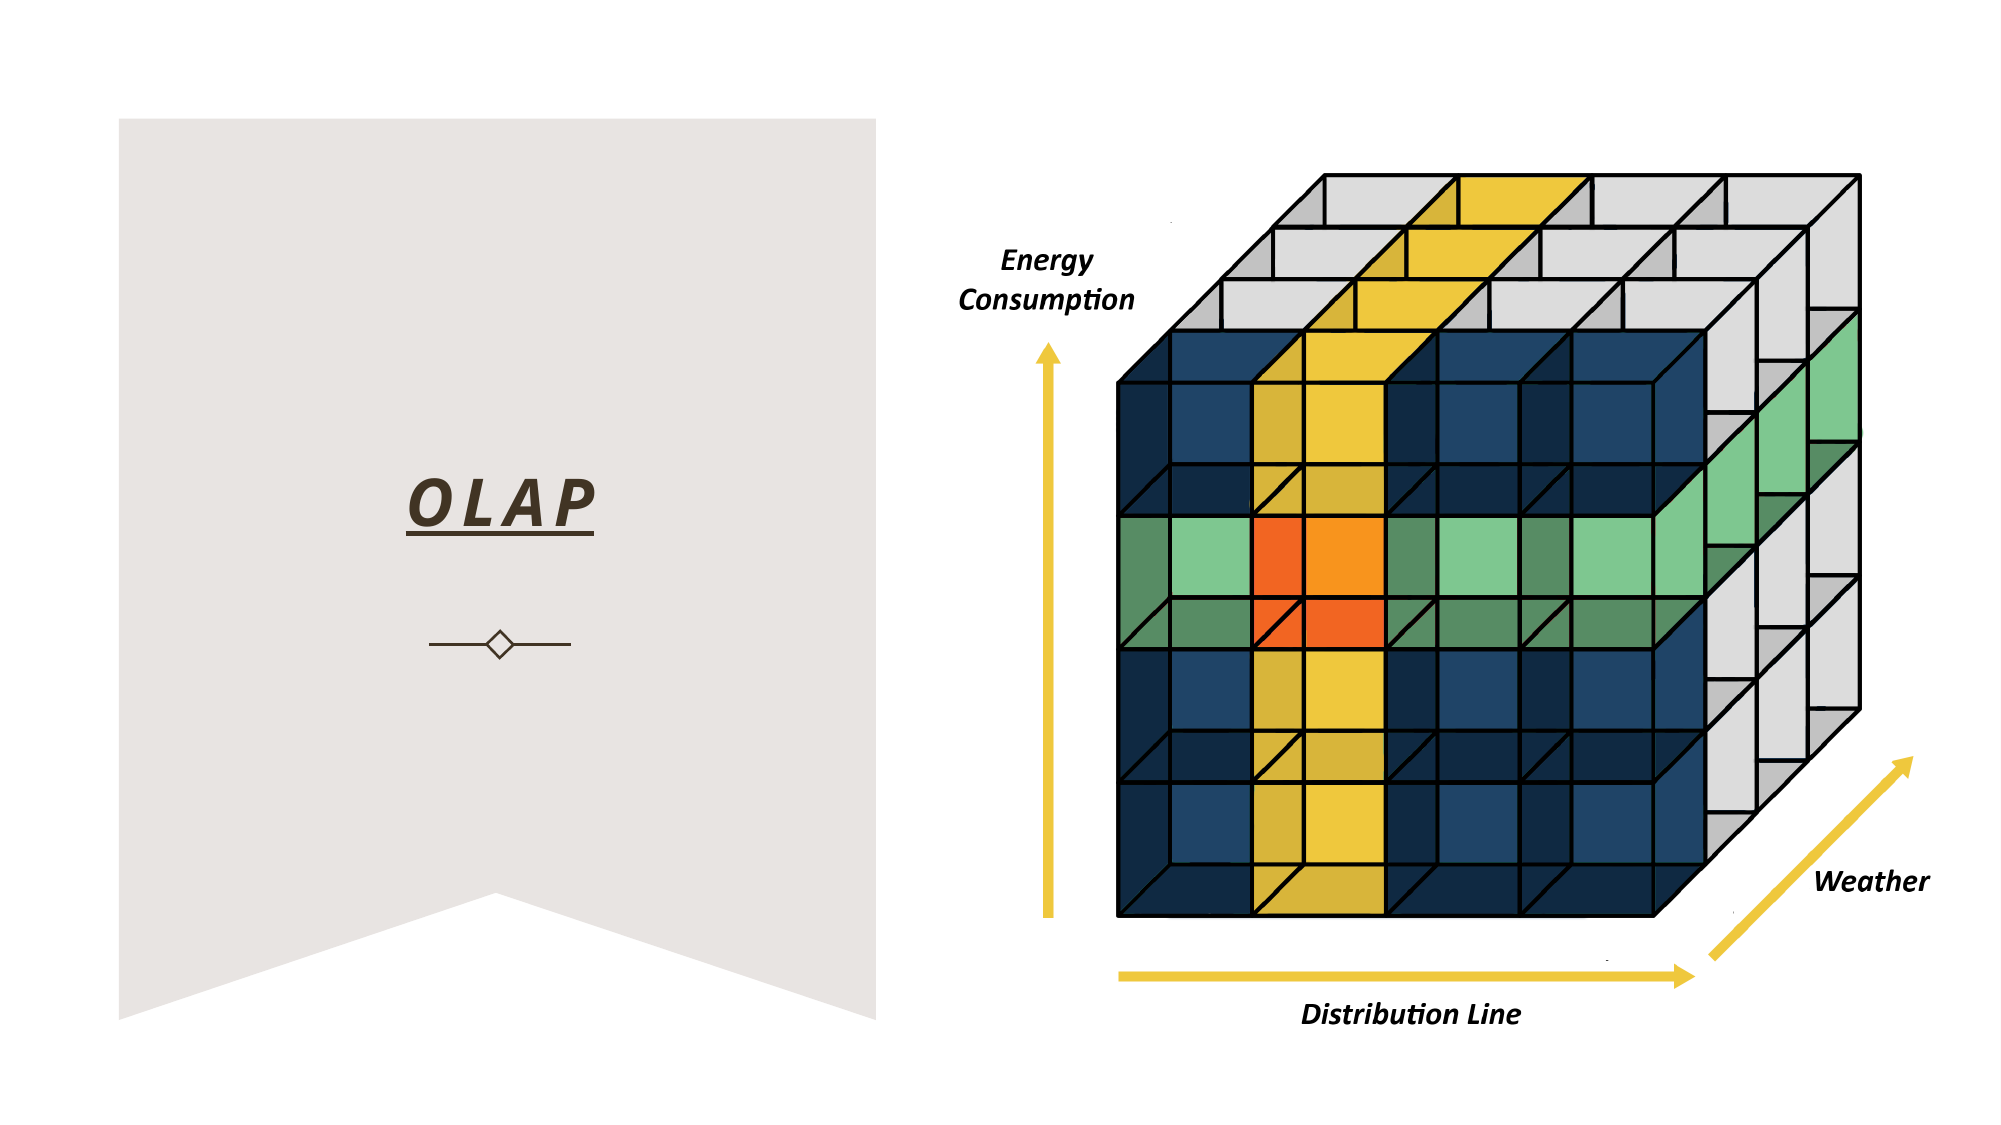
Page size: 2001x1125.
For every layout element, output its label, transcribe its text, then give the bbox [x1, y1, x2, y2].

picture [935, 118, 1957, 1076]
title OLAP [177, 444, 823, 547]
text_box [0, 0, 2000, 1125]
